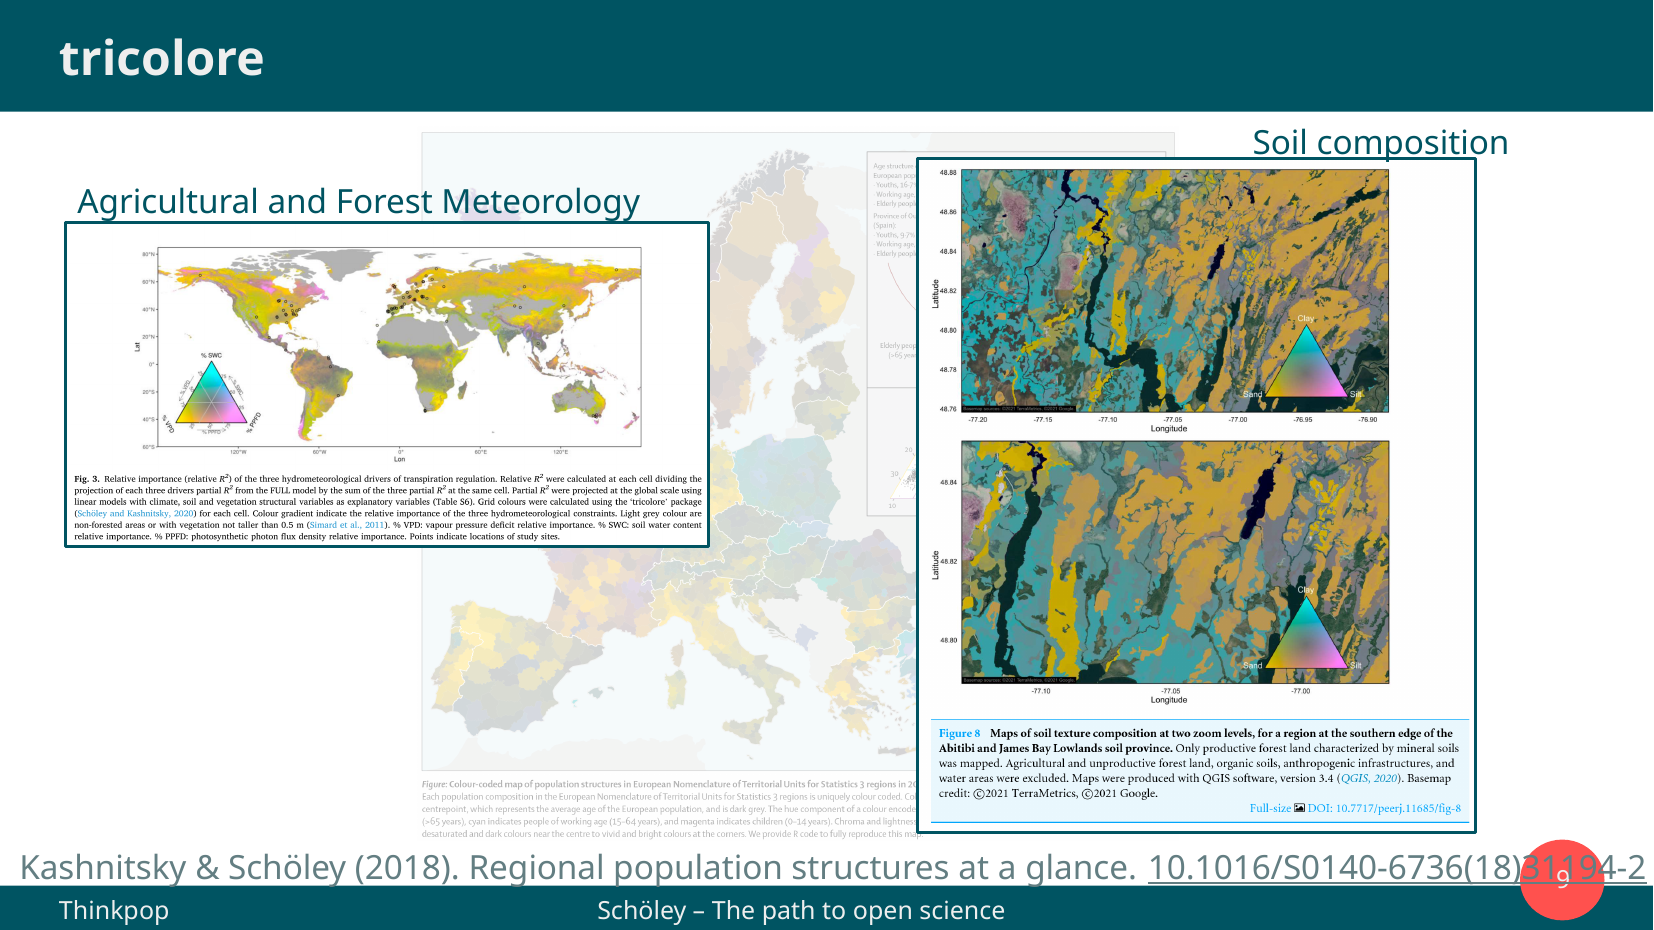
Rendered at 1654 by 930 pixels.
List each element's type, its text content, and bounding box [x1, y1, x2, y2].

text_box Agricultural and Forest Meteorology [62, 170, 702, 230]
text_box Kashnitsky & Schöley (2018). Regional population structures at a glance. 10.1016/S0140-6736(18)31194-2 [4, 836, 1434, 890]
picture [417, 126, 1179, 836]
picture [919, 160, 1475, 831]
title tricolore [58, 0, 1594, 117]
picture [67, 223, 708, 545]
text_box Soil composition [1237, 111, 1606, 170]
